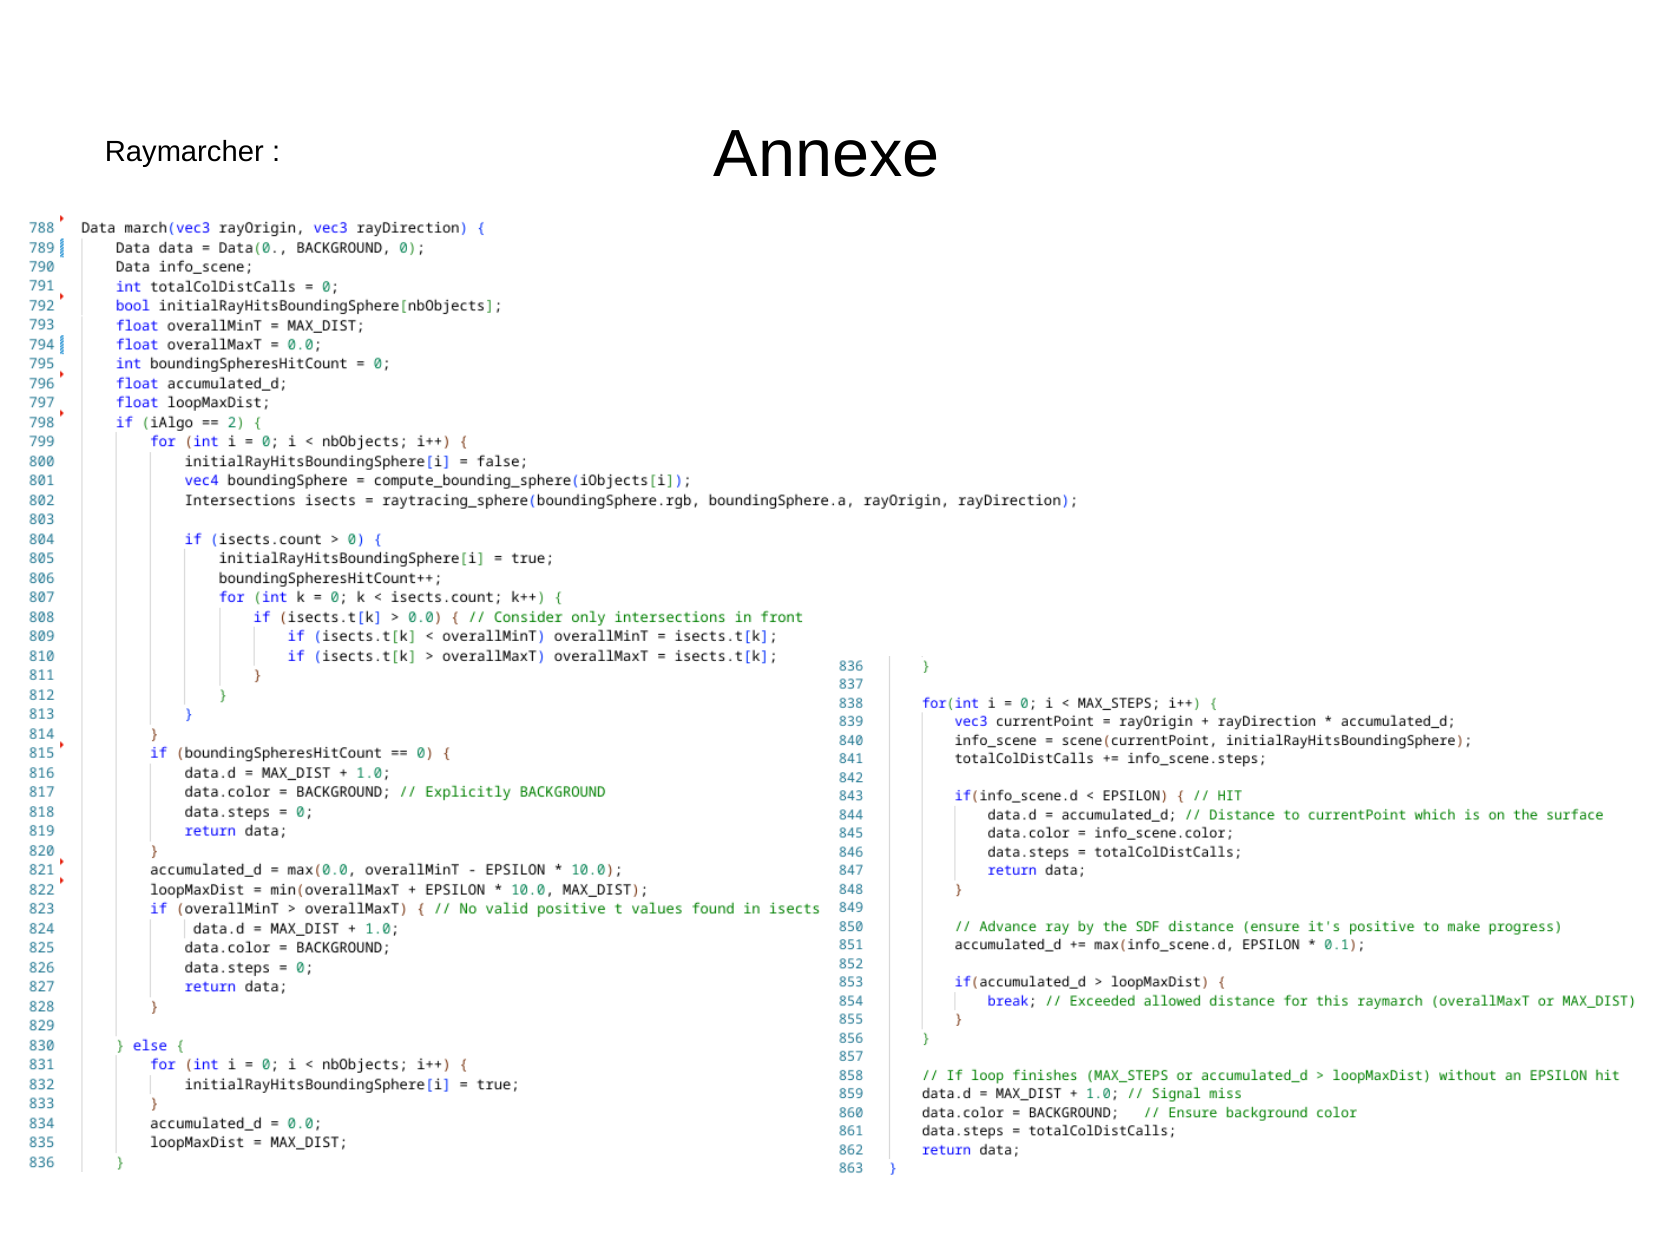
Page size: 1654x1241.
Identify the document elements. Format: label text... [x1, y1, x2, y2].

text_box Raymarcher : [90, 127, 305, 176]
title Annexe [82, 49, 1571, 257]
picture [26, 215, 1654, 1176]
